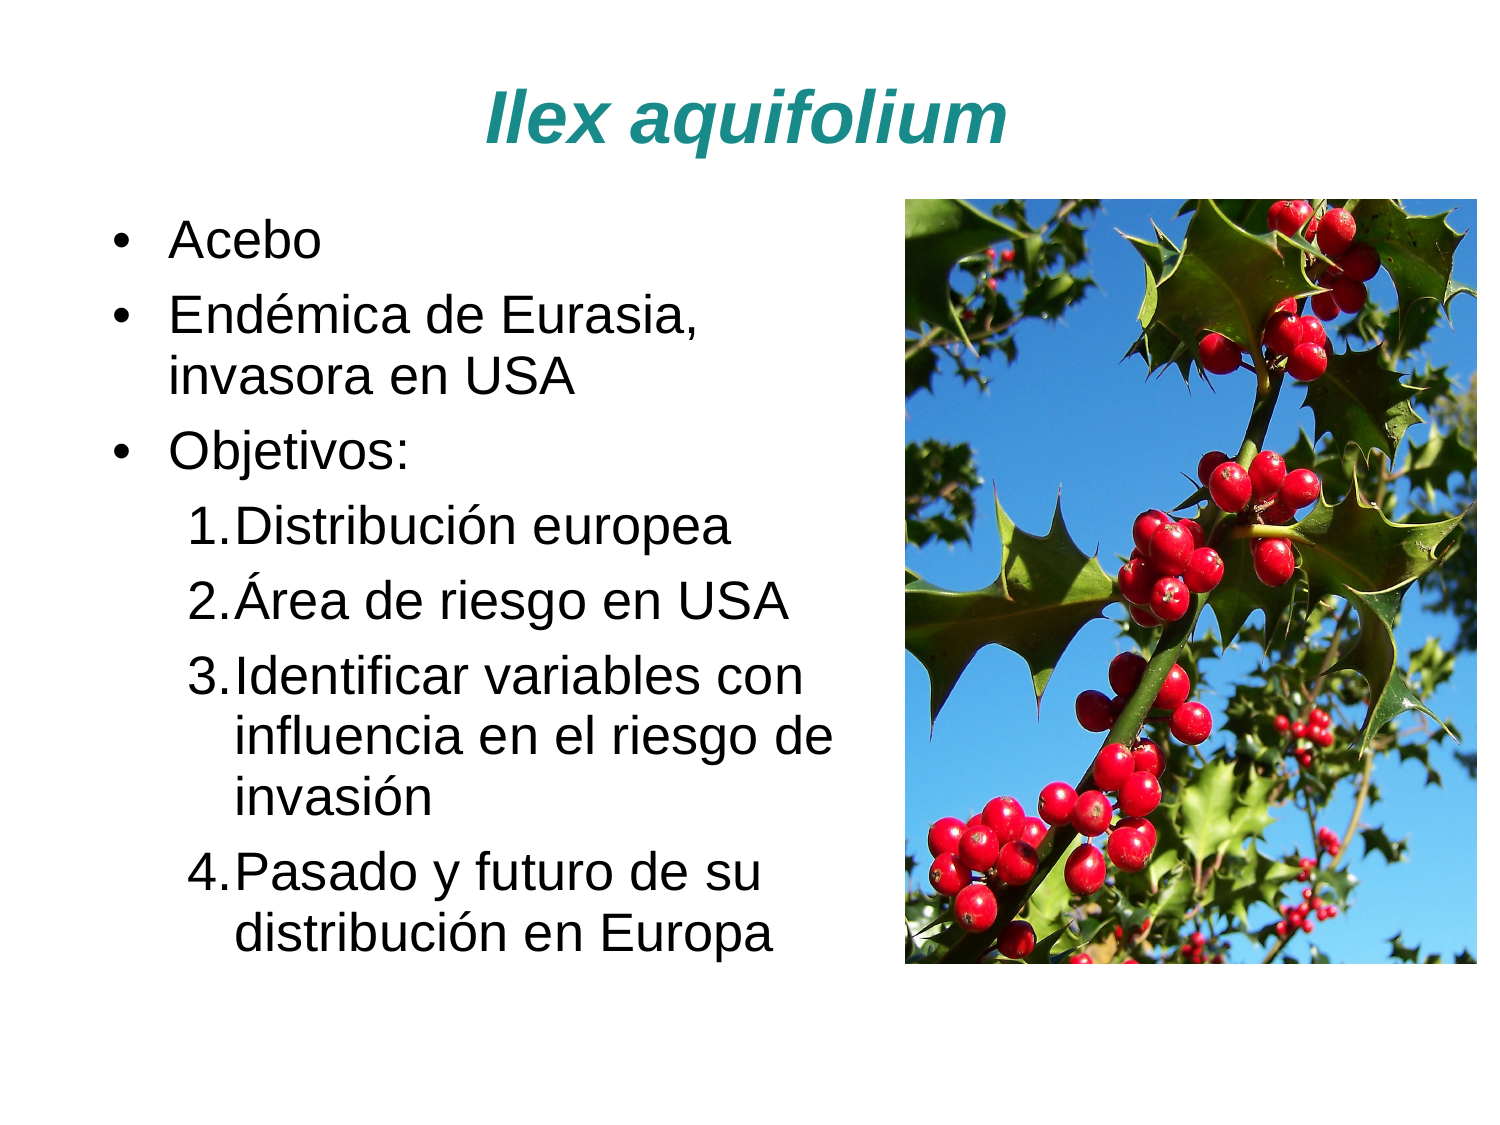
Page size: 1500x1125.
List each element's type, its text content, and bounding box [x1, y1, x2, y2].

picture [905, 199, 1477, 964]
list Acebo Endémica de Eurasia, invasora en USA Objetivos: Distribución europea Área de riesgo en USA Identificar variables con influencia en el riesgo de invasión Pasado y futuro de su distribución en Europa [98, 202, 868, 955]
title Ilex aquifolium [28, 46, 1466, 188]
